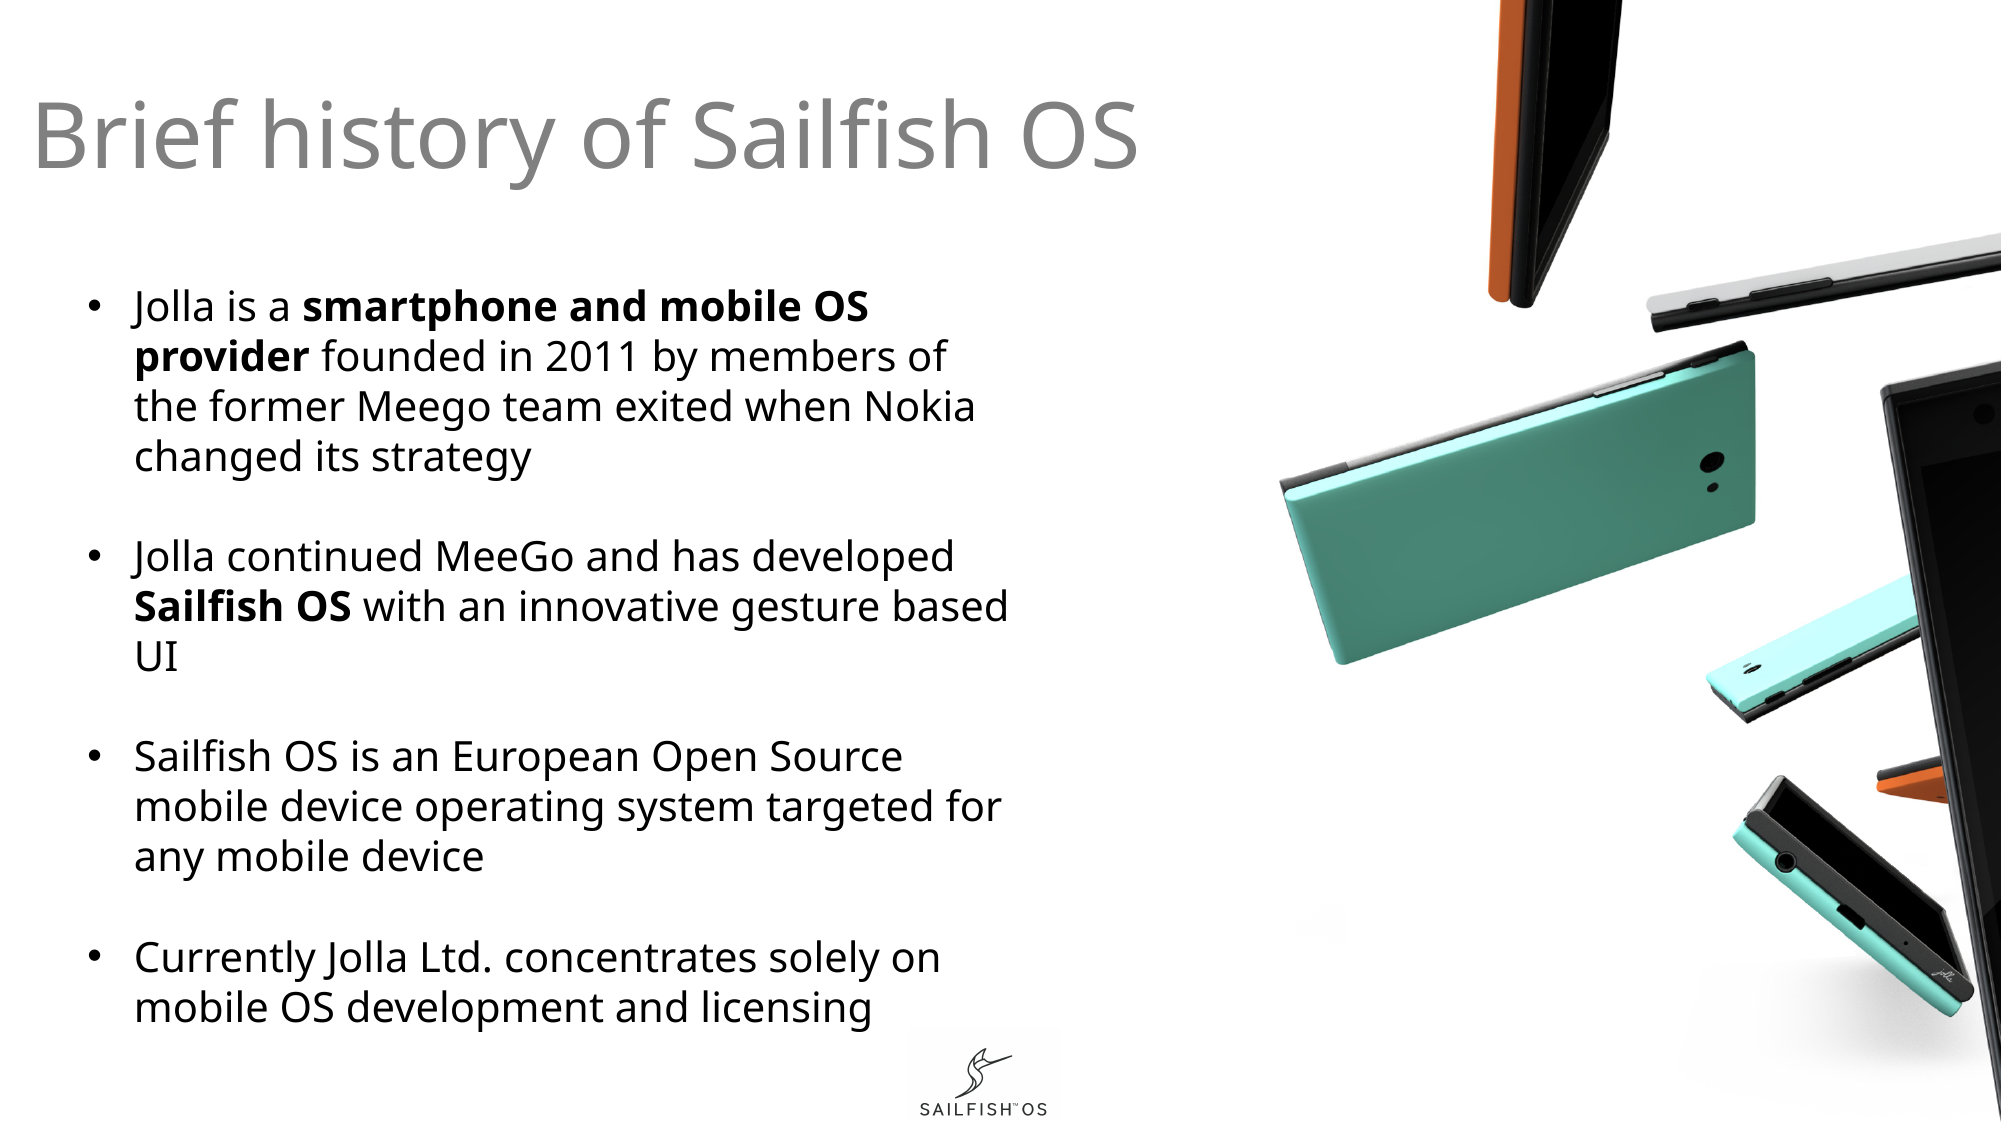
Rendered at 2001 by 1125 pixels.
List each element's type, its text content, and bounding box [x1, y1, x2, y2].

title Brief history of Sailfish OS [23, 30, 1236, 249]
picture [908, 1027, 1061, 1120]
picture [1236, 0, 2001, 1125]
text_box Jolla is a smartphone and mobile OS provider founded in 2011 by members of the former Meego team exited when Nokia changed its strategy Jolla continued MeeGo and has developed Sailfish OS with an innovative gesture based UI Sailfish OS is an European Open Source mobile device operating system targeted for any mobile device Currently Jolla Ltd. concentrates solely on mobile OS development and licensing [72, 272, 1025, 1038]
